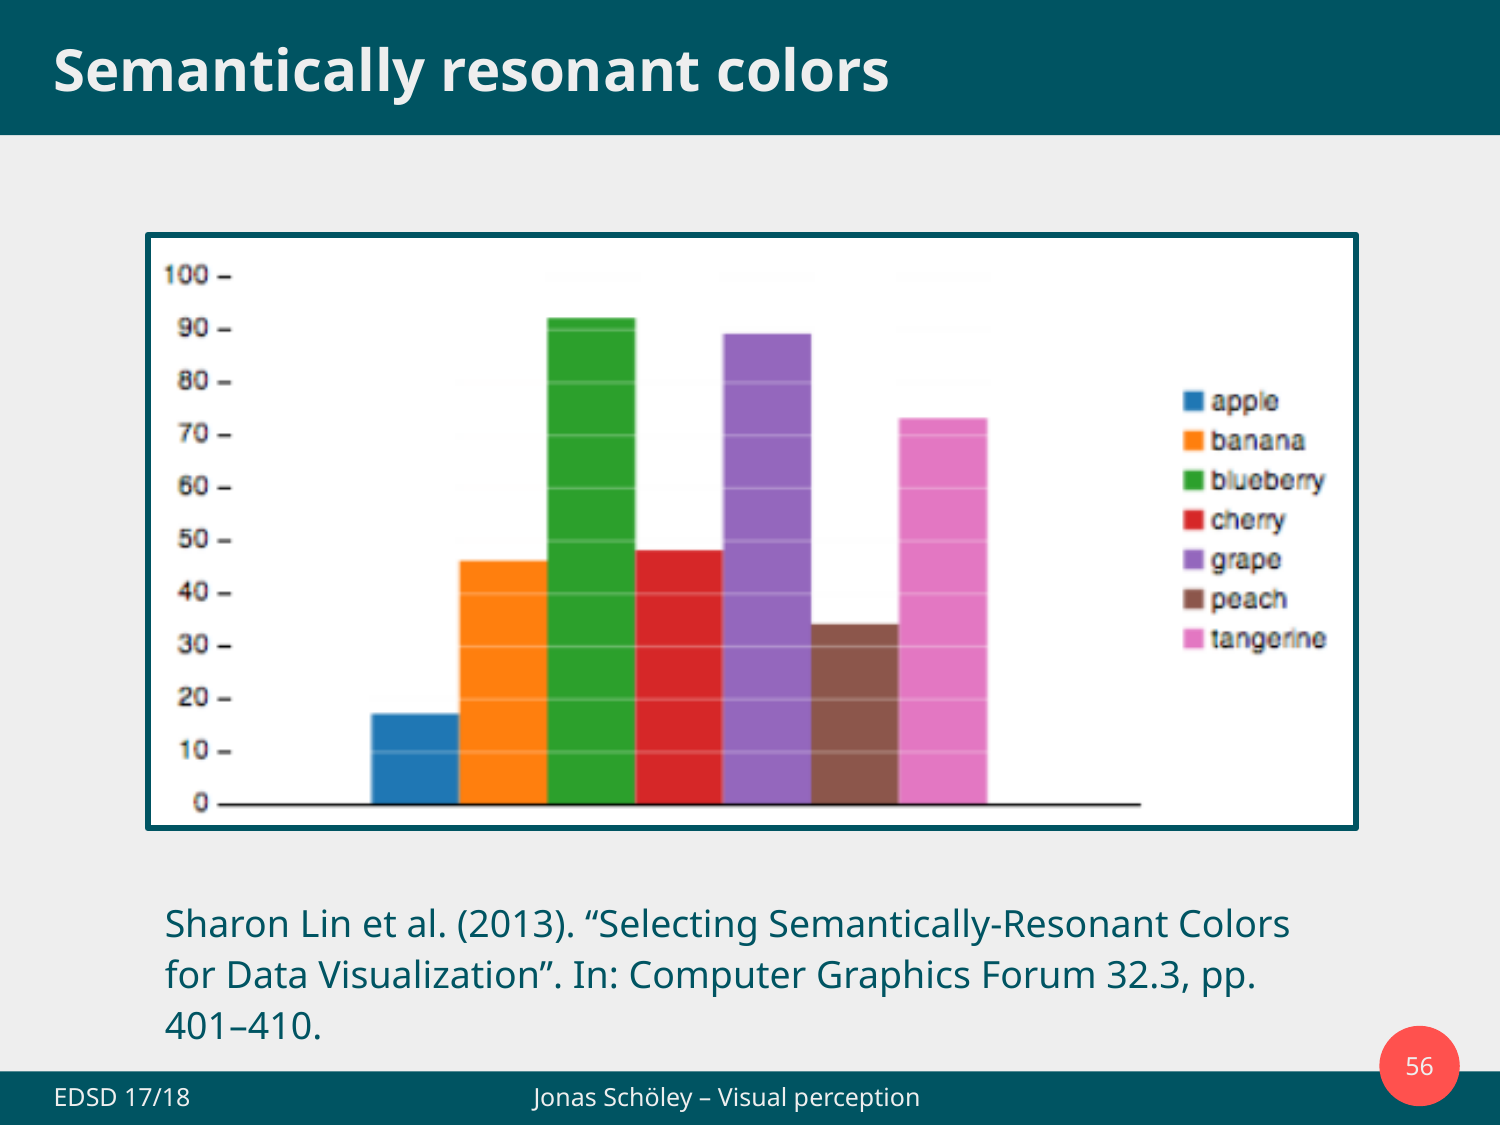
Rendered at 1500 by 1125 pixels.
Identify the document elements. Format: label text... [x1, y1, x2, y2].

picture [150, 237, 1353, 826]
text_box Sharon Lin et al. (2013). “Selecting Semantically-Resonant Colors for Data Visualization”. In: Computer Graphics Forum 32.3, pp. 401–410. [150, 890, 1336, 1005]
title Semantically resonant colors [53, 0, 1447, 141]
